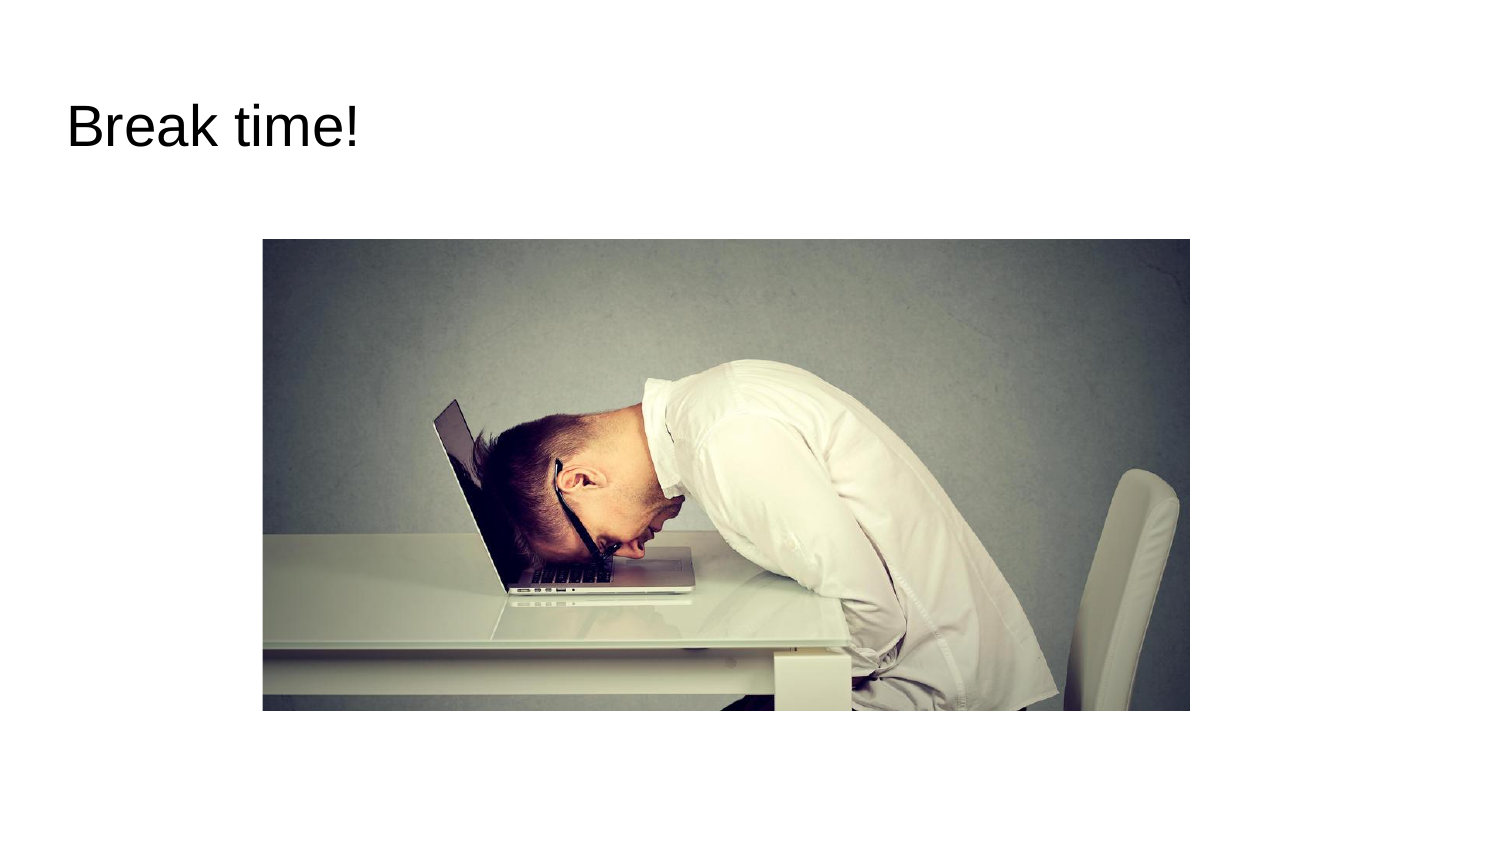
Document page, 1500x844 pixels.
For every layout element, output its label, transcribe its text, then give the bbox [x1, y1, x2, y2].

title Break time! [51, 72, 1449, 167]
picture [262, 239, 1190, 711]
